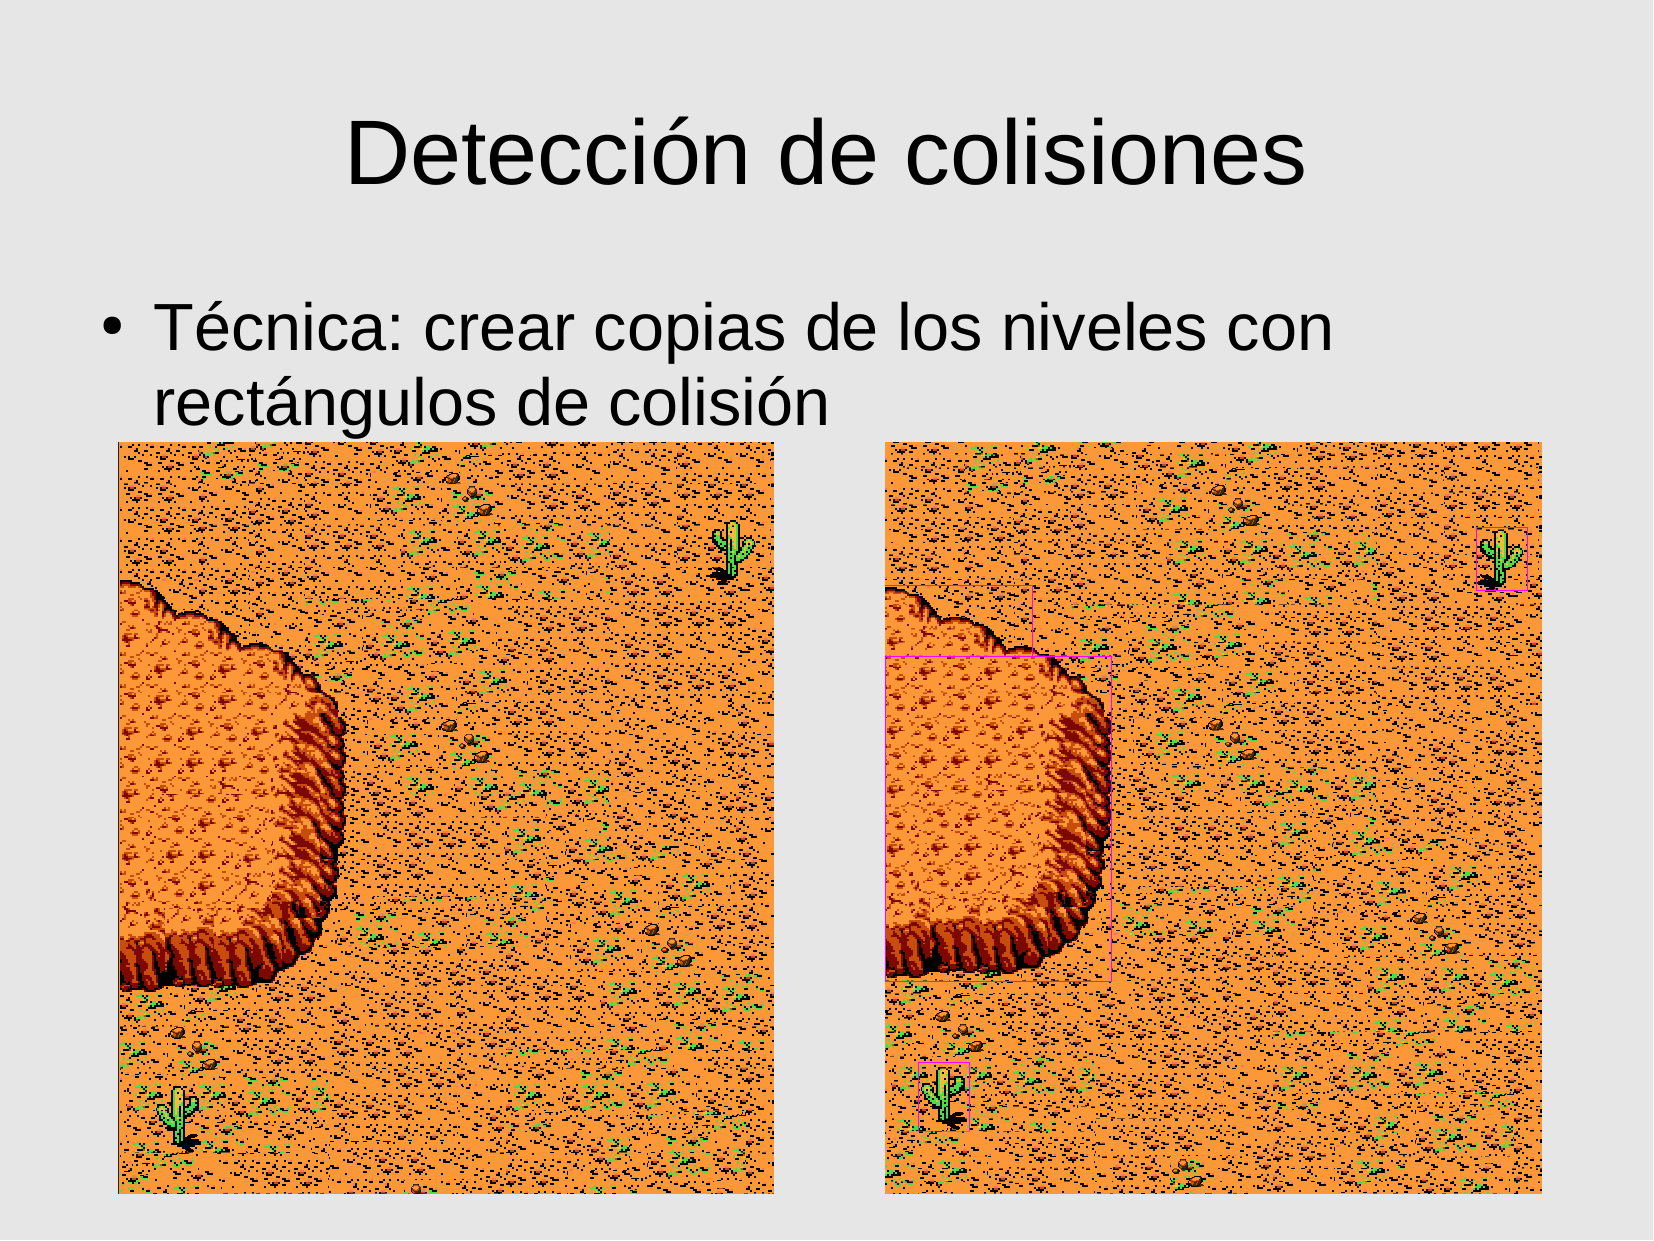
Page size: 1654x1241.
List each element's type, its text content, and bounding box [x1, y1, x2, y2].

list Técnica: crear copias de los niveles con rectángulos de colisión [82, 290, 1571, 1010]
picture [885, 442, 1542, 1194]
picture [118, 442, 774, 1194]
title Detección de colisiones [82, 49, 1571, 257]
